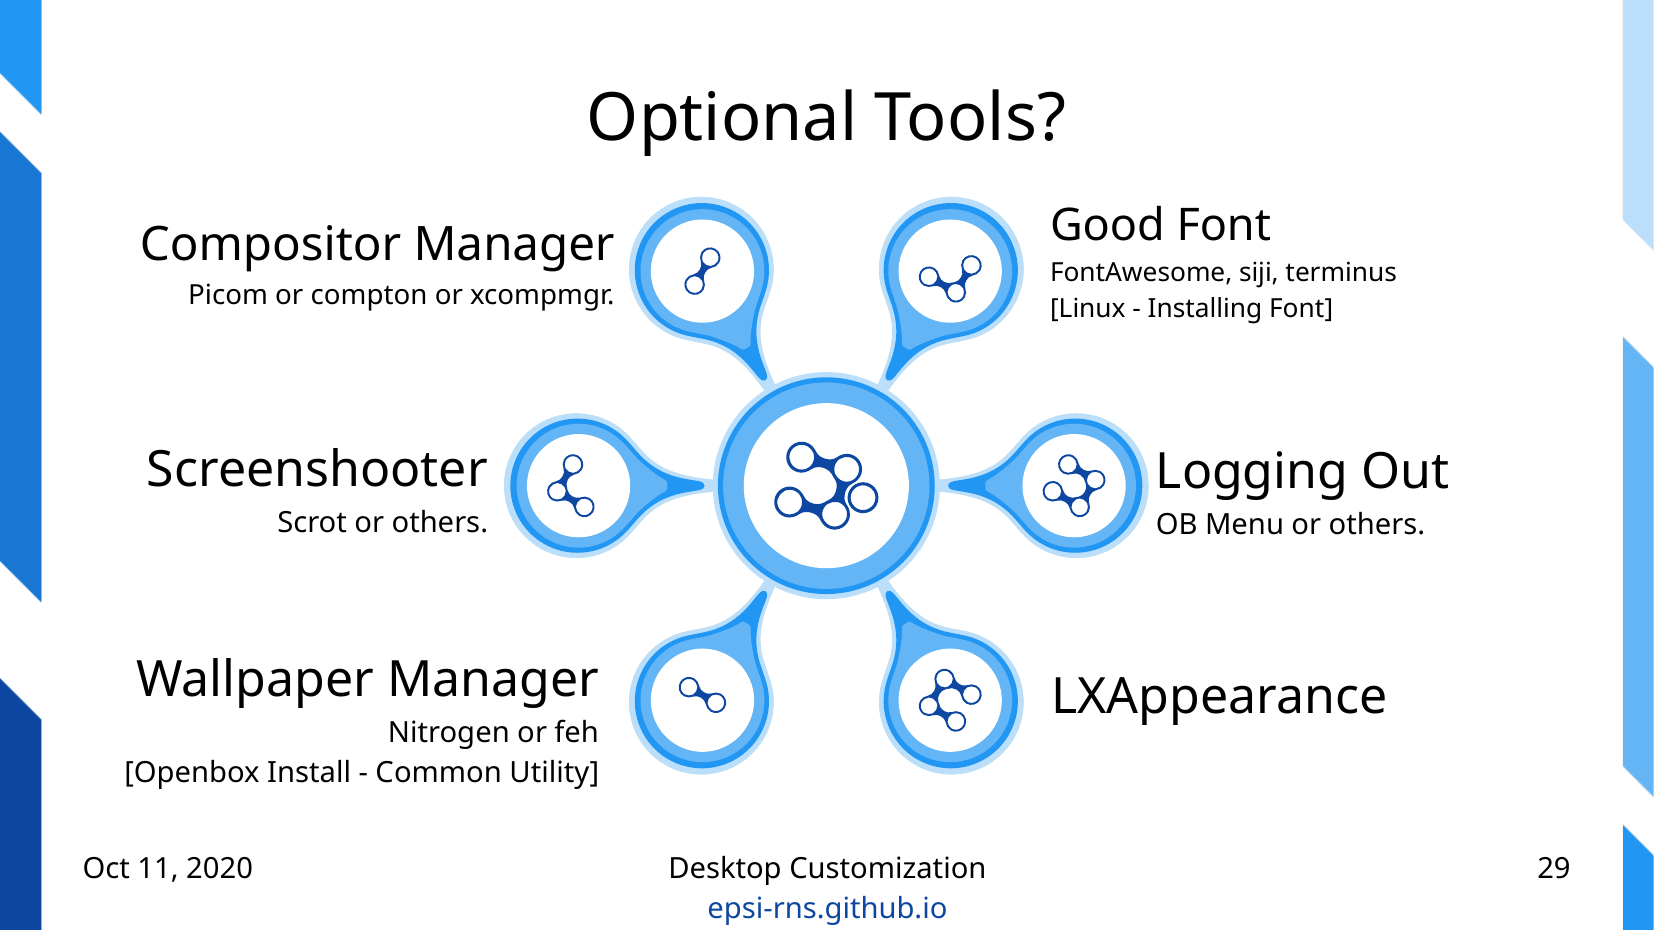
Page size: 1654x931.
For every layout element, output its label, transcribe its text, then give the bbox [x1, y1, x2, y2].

list LXAppearance [1051, 660, 1396, 746]
picture [0, 0, 1654, 931]
list Compositor Manager Picom or compton or xcompmgr. [135, 210, 616, 331]
list Good Font FontAwesome, siji, terminus [Linux - Installing Font] [1050, 192, 1411, 345]
list Wallpaper Manager Nitrogen or feh [Openbox Install - Common Utility] [120, 642, 600, 796]
list Logging Out OB Menu or others. [1155, 435, 1486, 556]
list Screenshooter Scrot or others. [0, 432, 489, 571]
